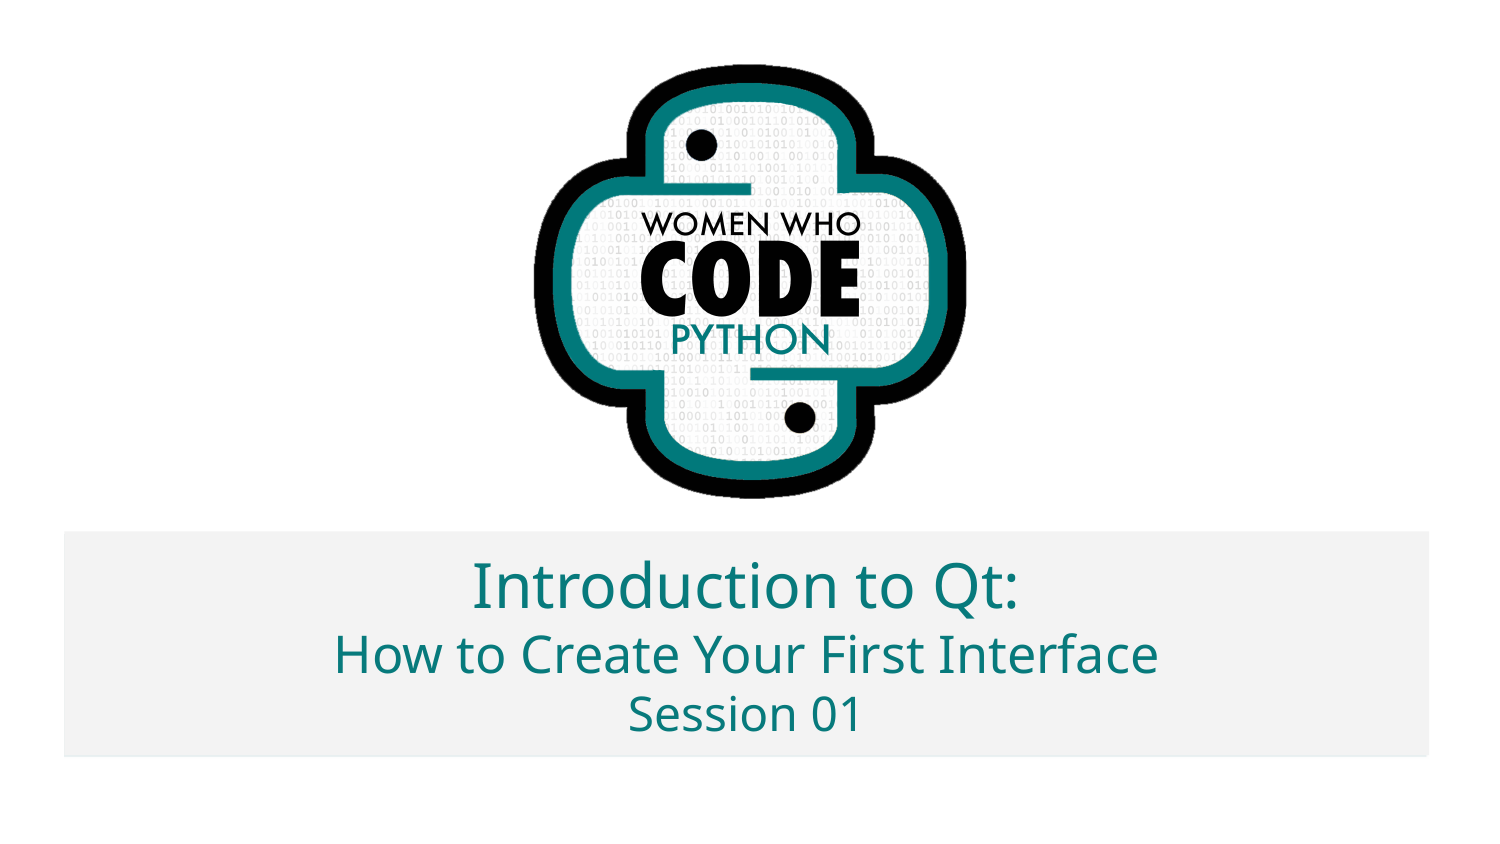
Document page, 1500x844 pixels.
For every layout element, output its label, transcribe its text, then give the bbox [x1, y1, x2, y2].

text_box Introduction to Qt: How to Create Your First Interface Session 01 [64, 531, 1430, 756]
picture [511, 44, 989, 519]
